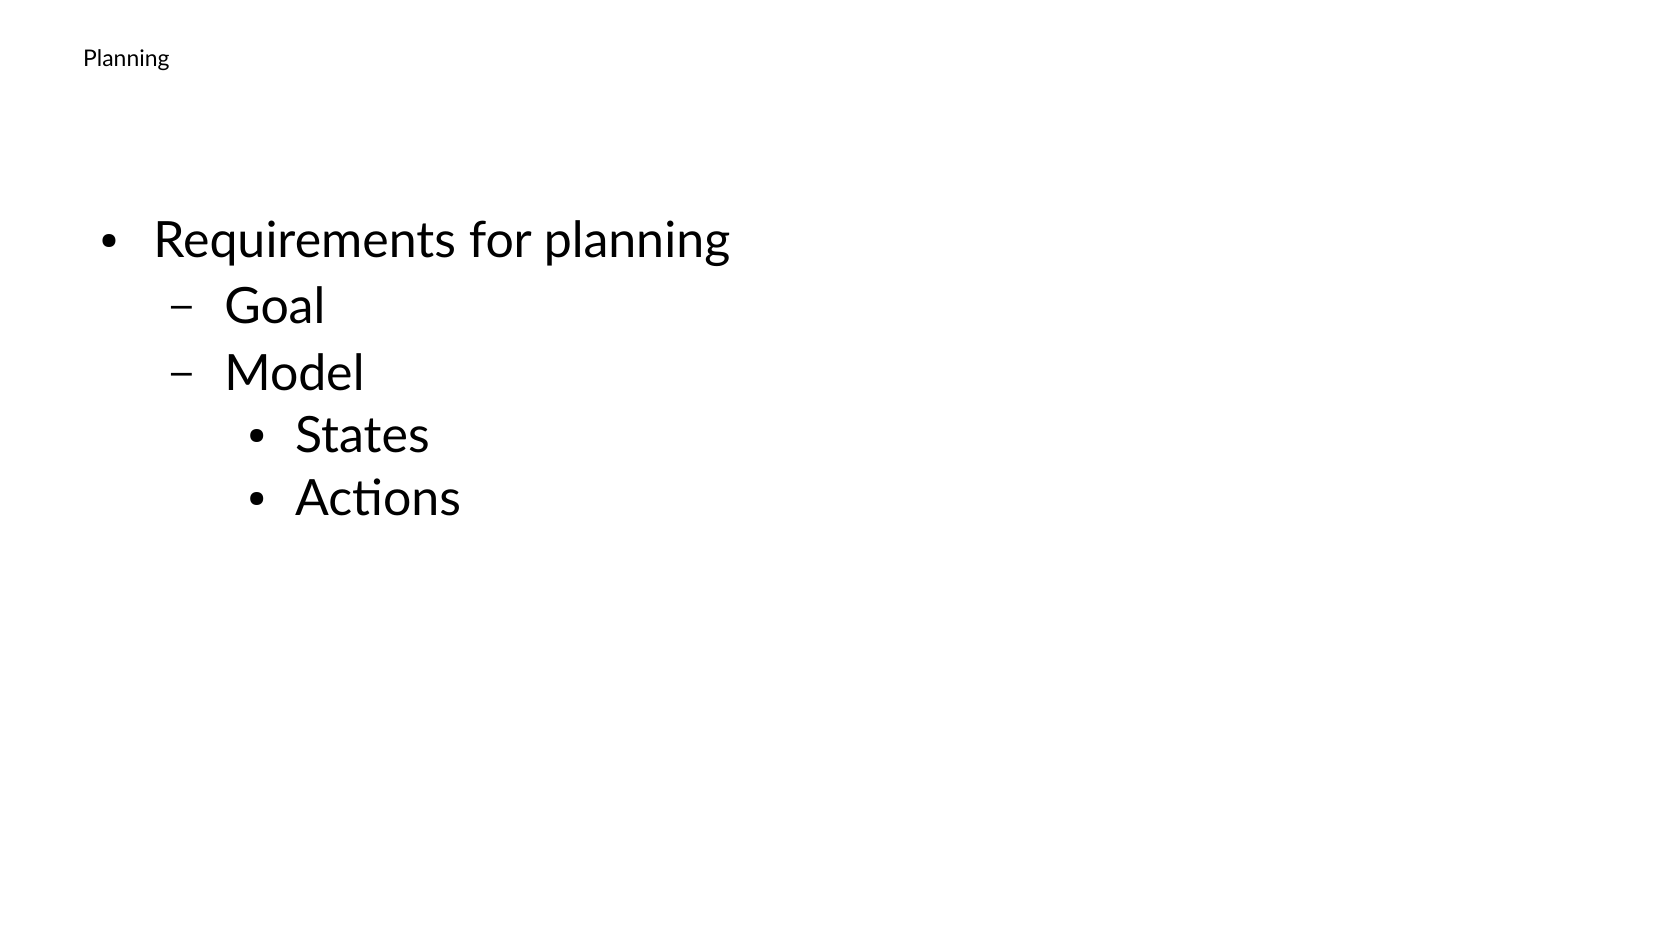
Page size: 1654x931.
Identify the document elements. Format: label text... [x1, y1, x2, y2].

list Requirements for planning Goal Model States Actions [82, 217, 1571, 839]
title Planning [83, 0, 1571, 119]
